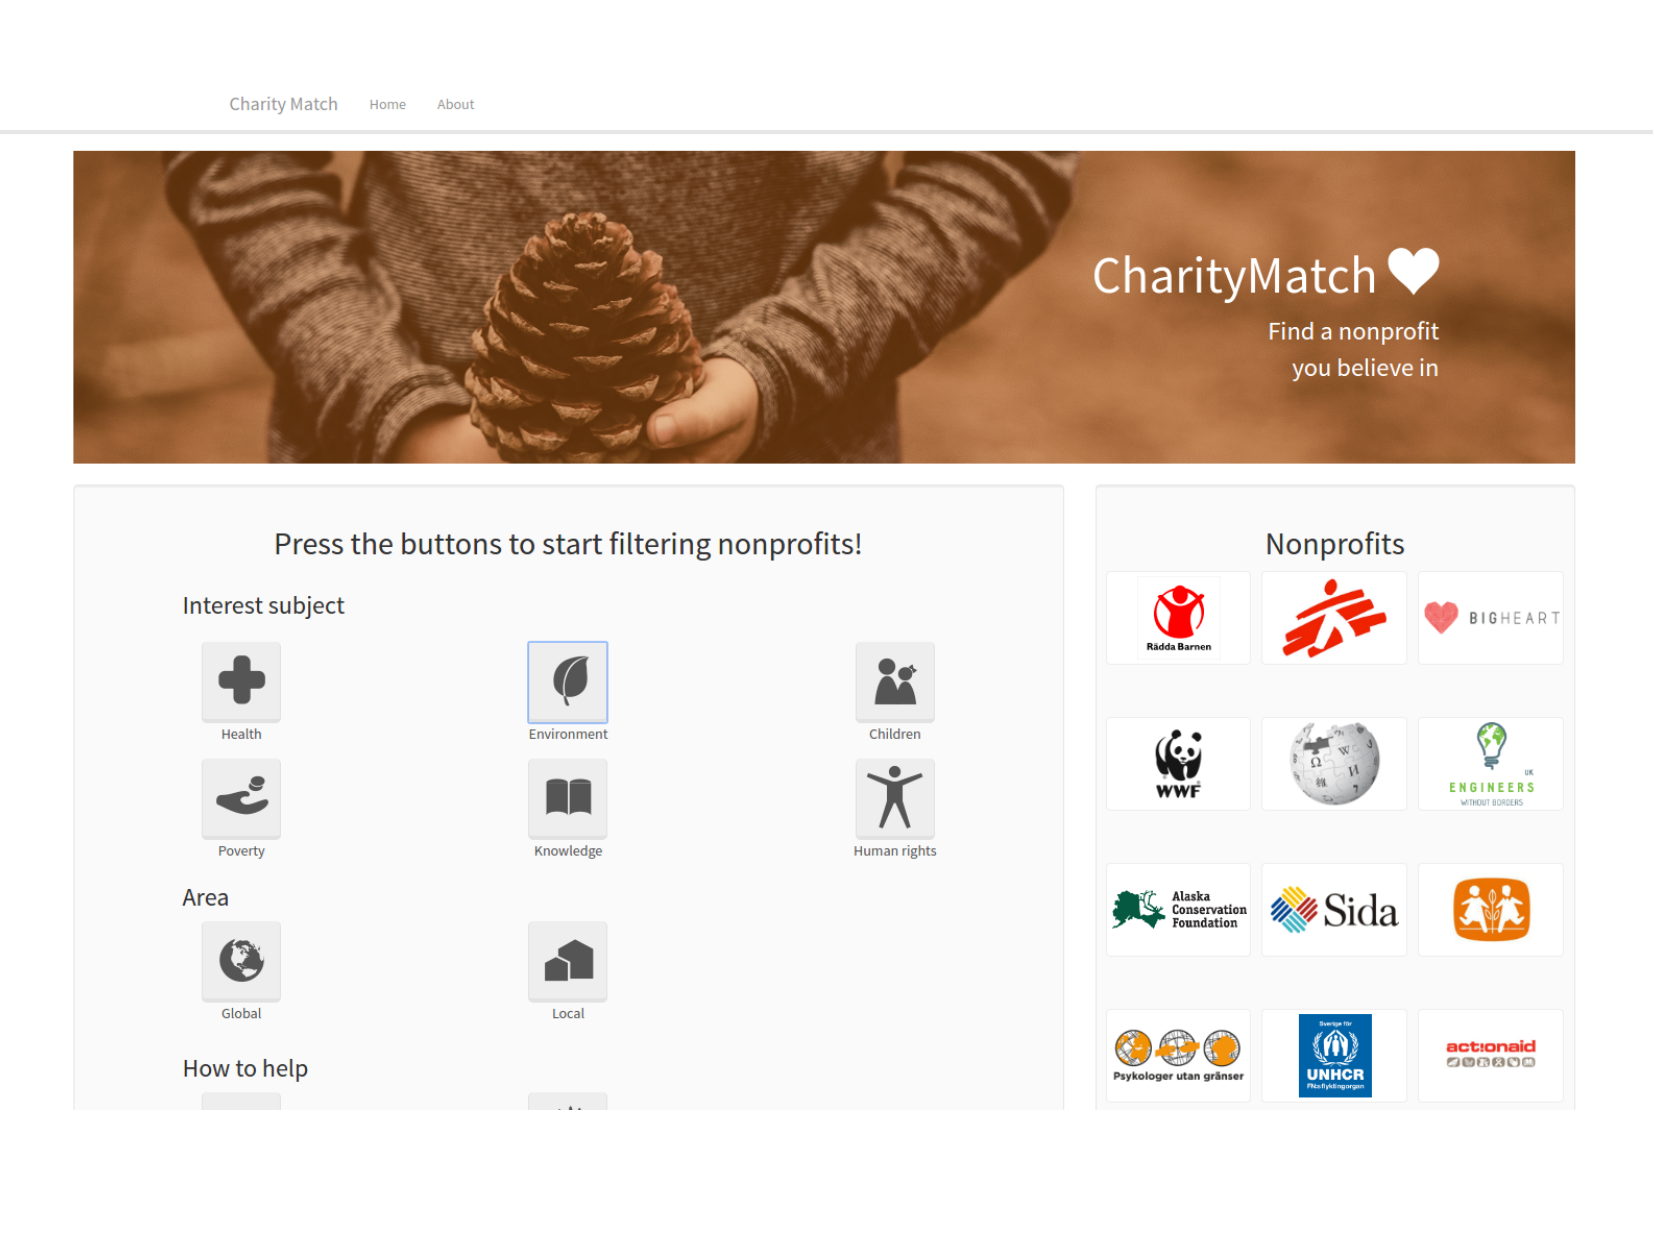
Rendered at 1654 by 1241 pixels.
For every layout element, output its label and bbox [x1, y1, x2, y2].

picture [0, 81, 1653, 1111]
